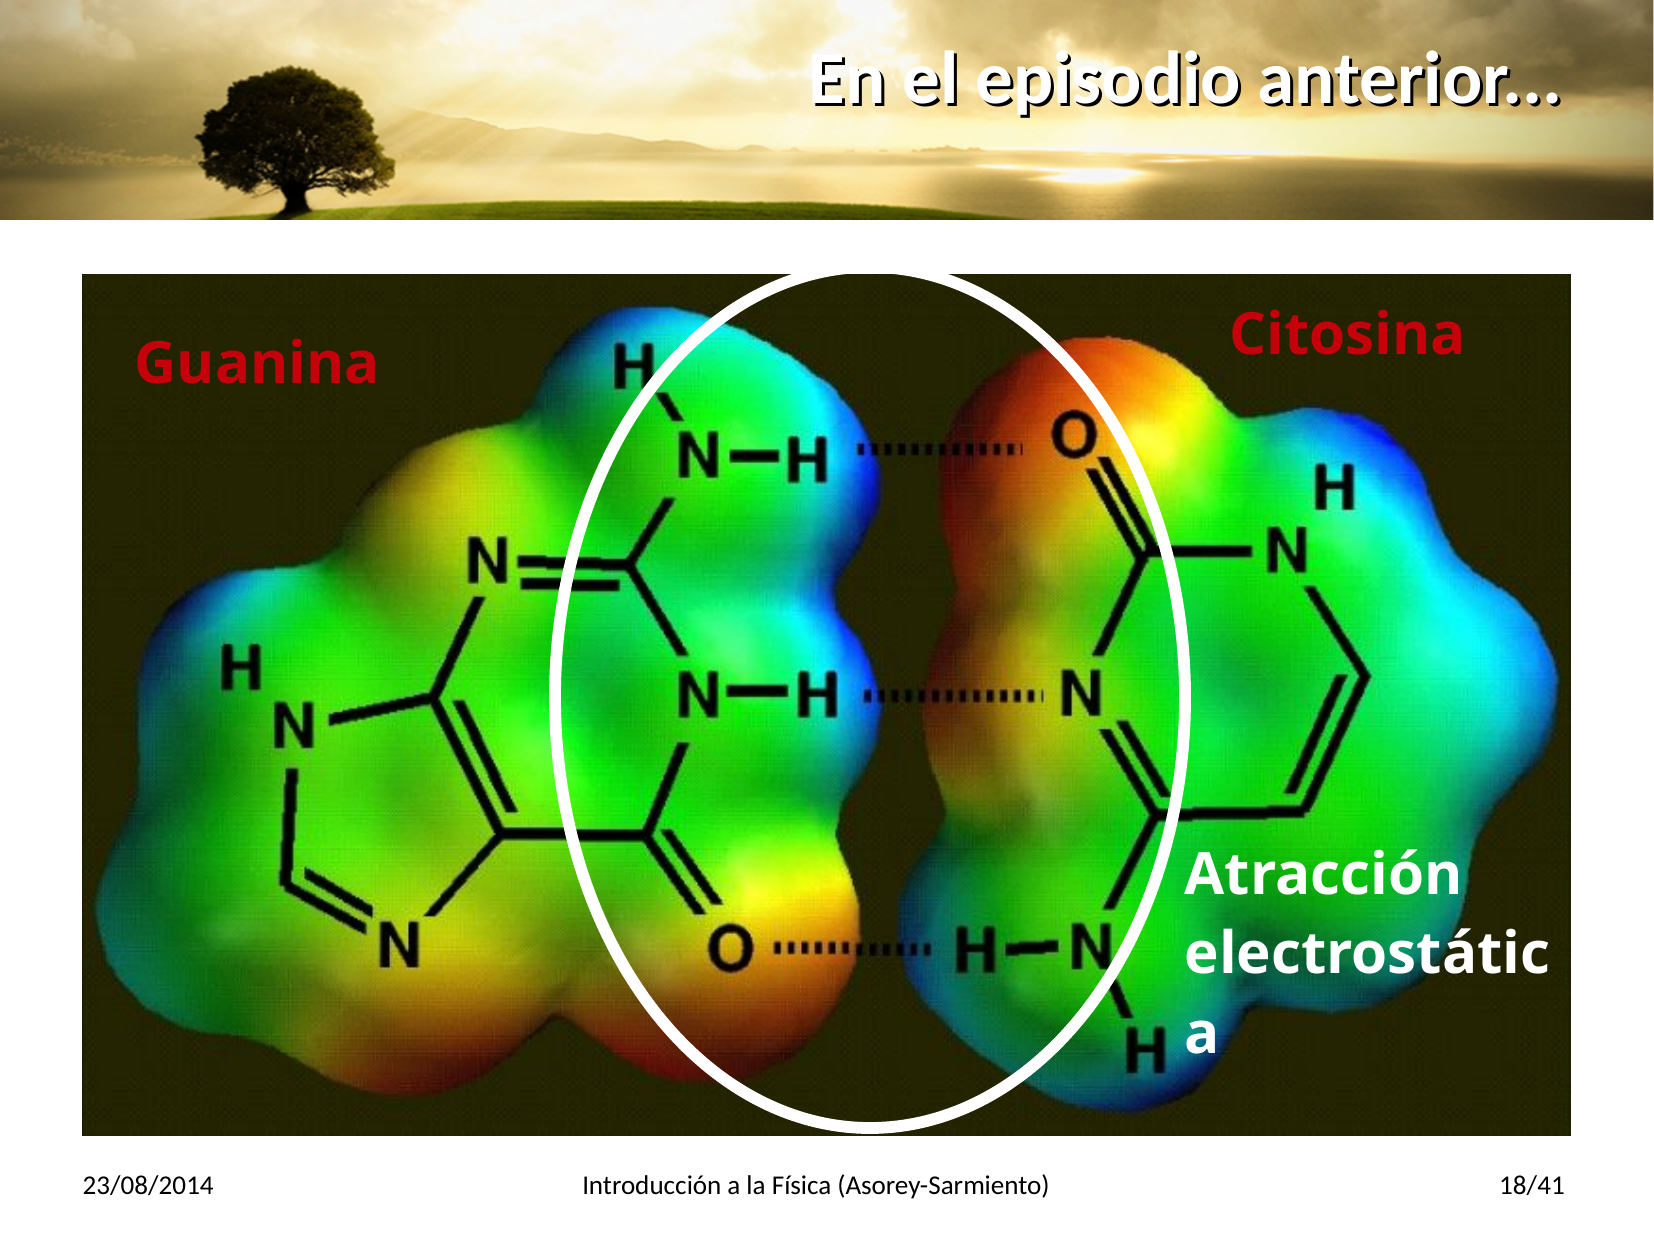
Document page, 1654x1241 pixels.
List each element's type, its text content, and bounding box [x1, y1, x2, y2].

text_box Atracción electrostática [1170, 825, 1591, 969]
picture [82, 274, 1571, 1136]
title En el episodio anterior... [75, 19, 1564, 151]
picture [0, 0, 1654, 220]
text_box Citosina [1215, 285, 1516, 365]
text_box Guanina [120, 313, 421, 393]
picture [561, 274, 1179, 1122]
picture [951, 274, 1571, 825]
